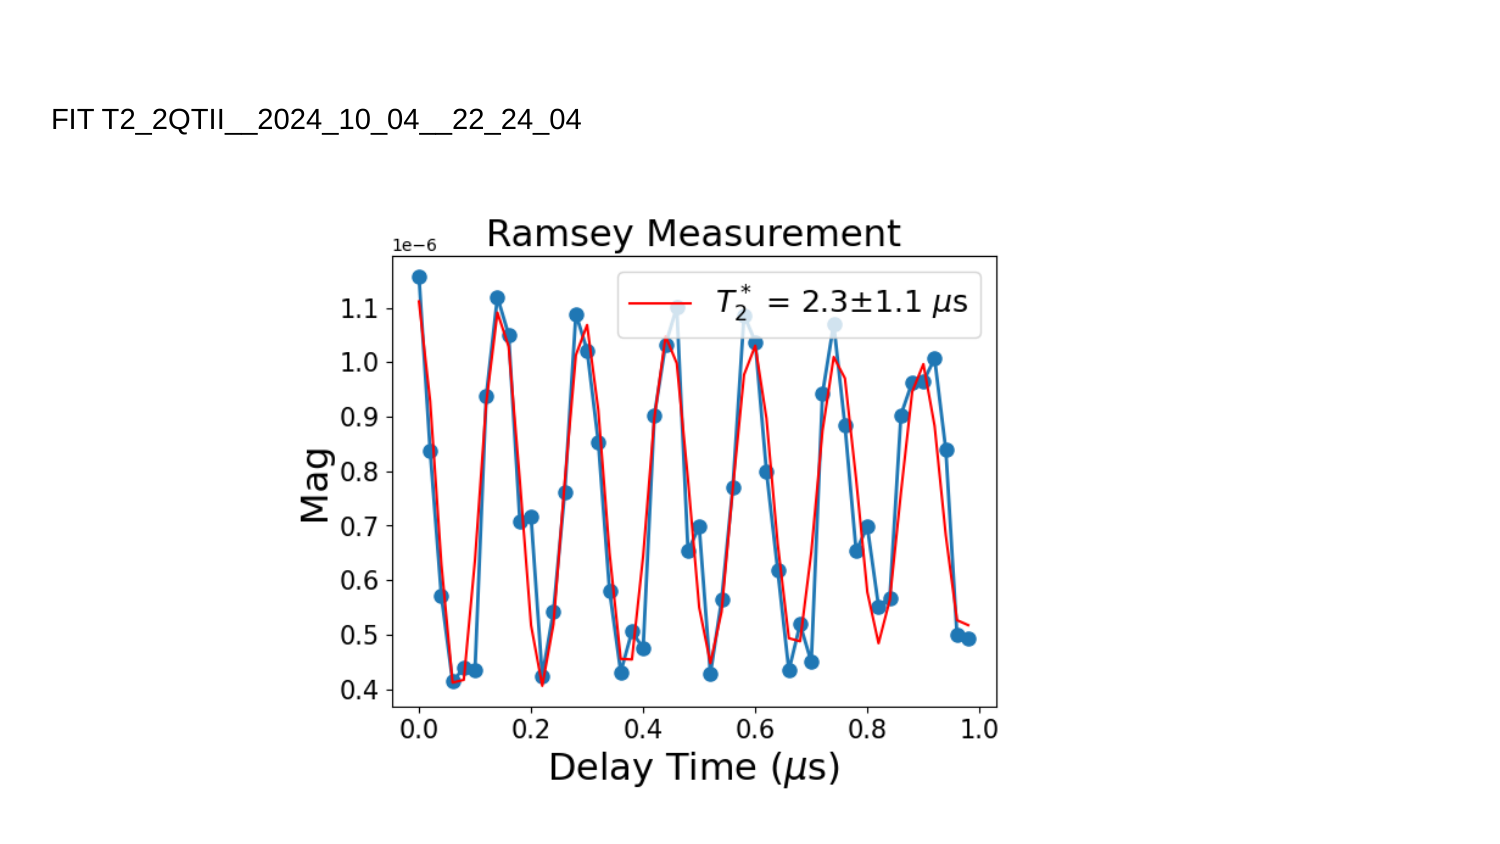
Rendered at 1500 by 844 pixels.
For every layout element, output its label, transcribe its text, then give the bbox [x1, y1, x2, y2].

title FIT T2_2QTII__2024_10_04__22_24_04 [51, 72, 1449, 167]
picture [285, 206, 1011, 803]
